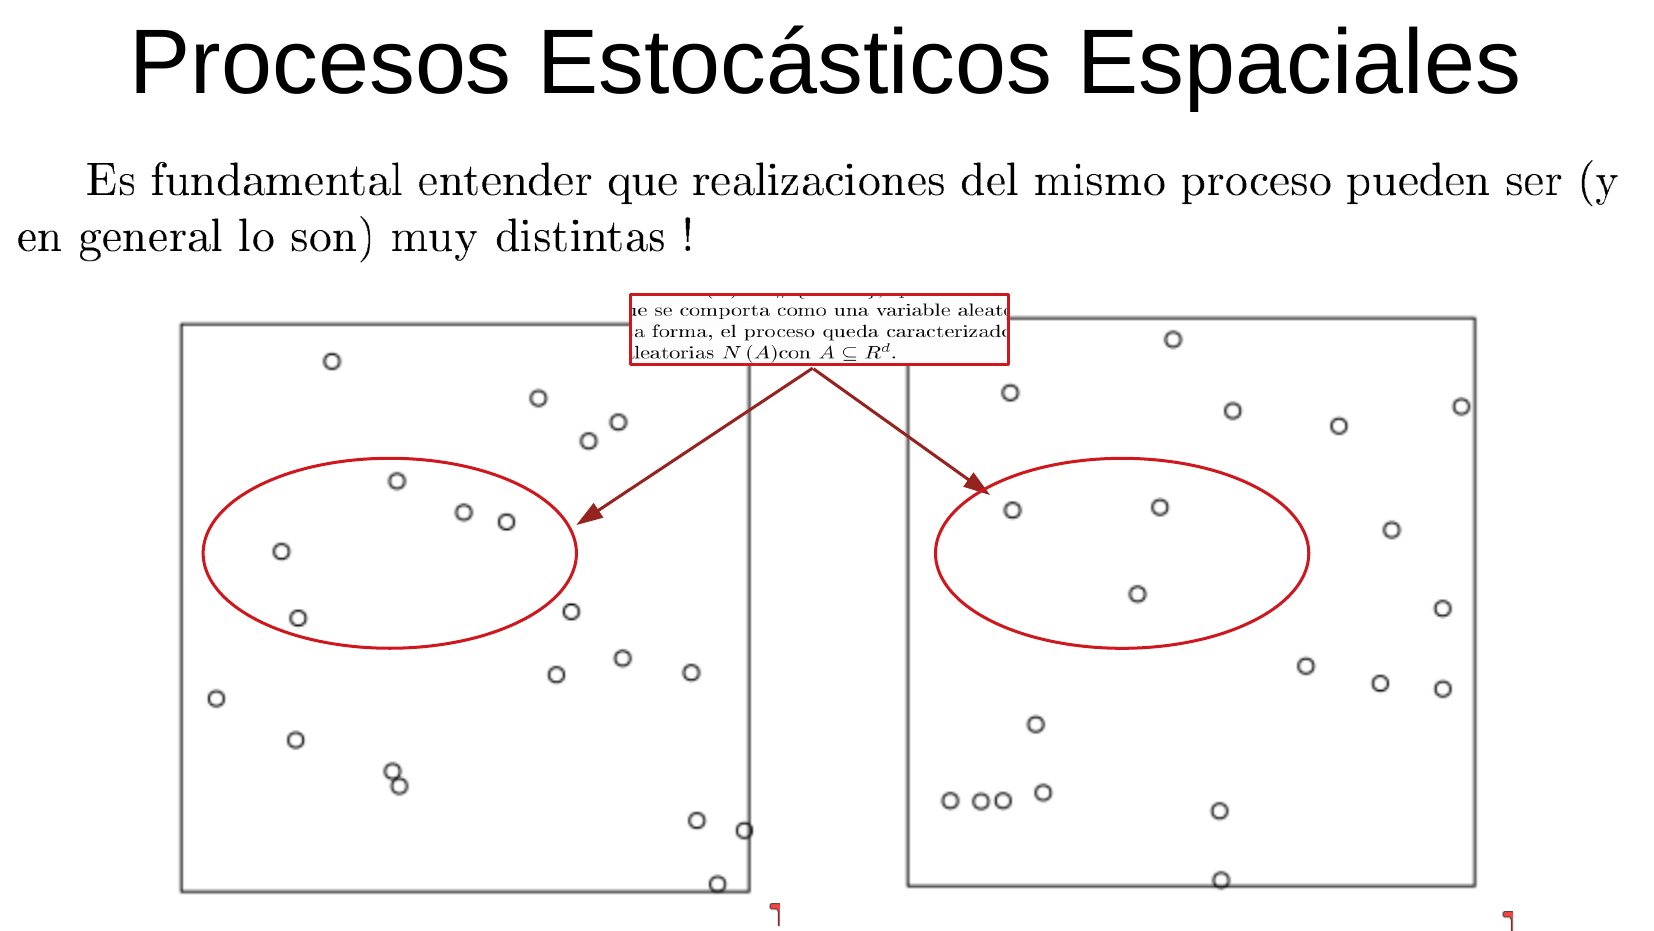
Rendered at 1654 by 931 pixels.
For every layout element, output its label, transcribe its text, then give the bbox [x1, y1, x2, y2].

title Procesos Estocásticos Espaciales [82, 0, 1571, 140]
text_box [203, 458, 577, 649]
text_box [935, 458, 1309, 649]
picture [135, 305, 780, 926]
picture [2, 156, 1654, 272]
picture [631, 296, 1007, 364]
picture [872, 300, 1513, 931]
